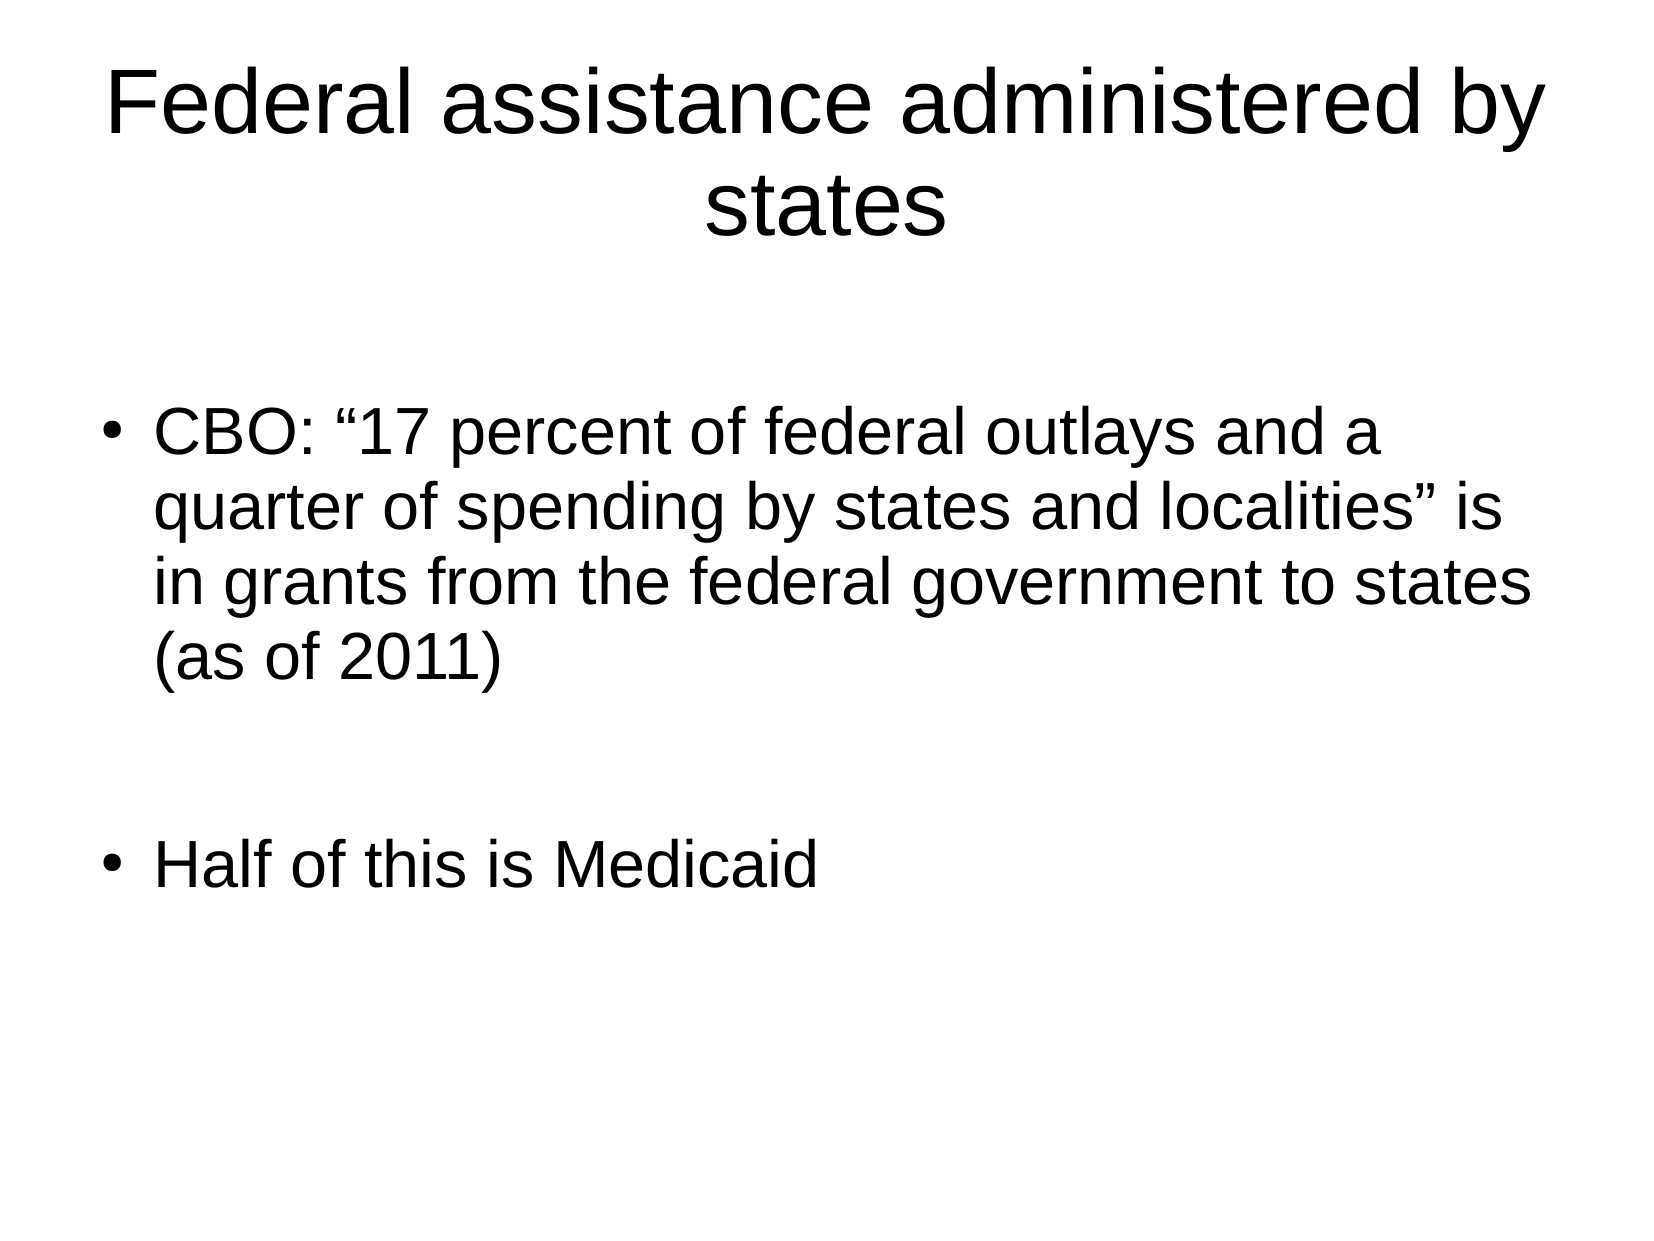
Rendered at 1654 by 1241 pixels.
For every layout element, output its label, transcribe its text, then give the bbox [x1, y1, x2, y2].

list CBO: “17 percent of federal outlays and a quarter of spending by states and localities” is in grants from the federal government to states (as of 2011) Half of this is Medicaid [82, 290, 1571, 1010]
title Federal assistance administered by states [82, 49, 1571, 257]
